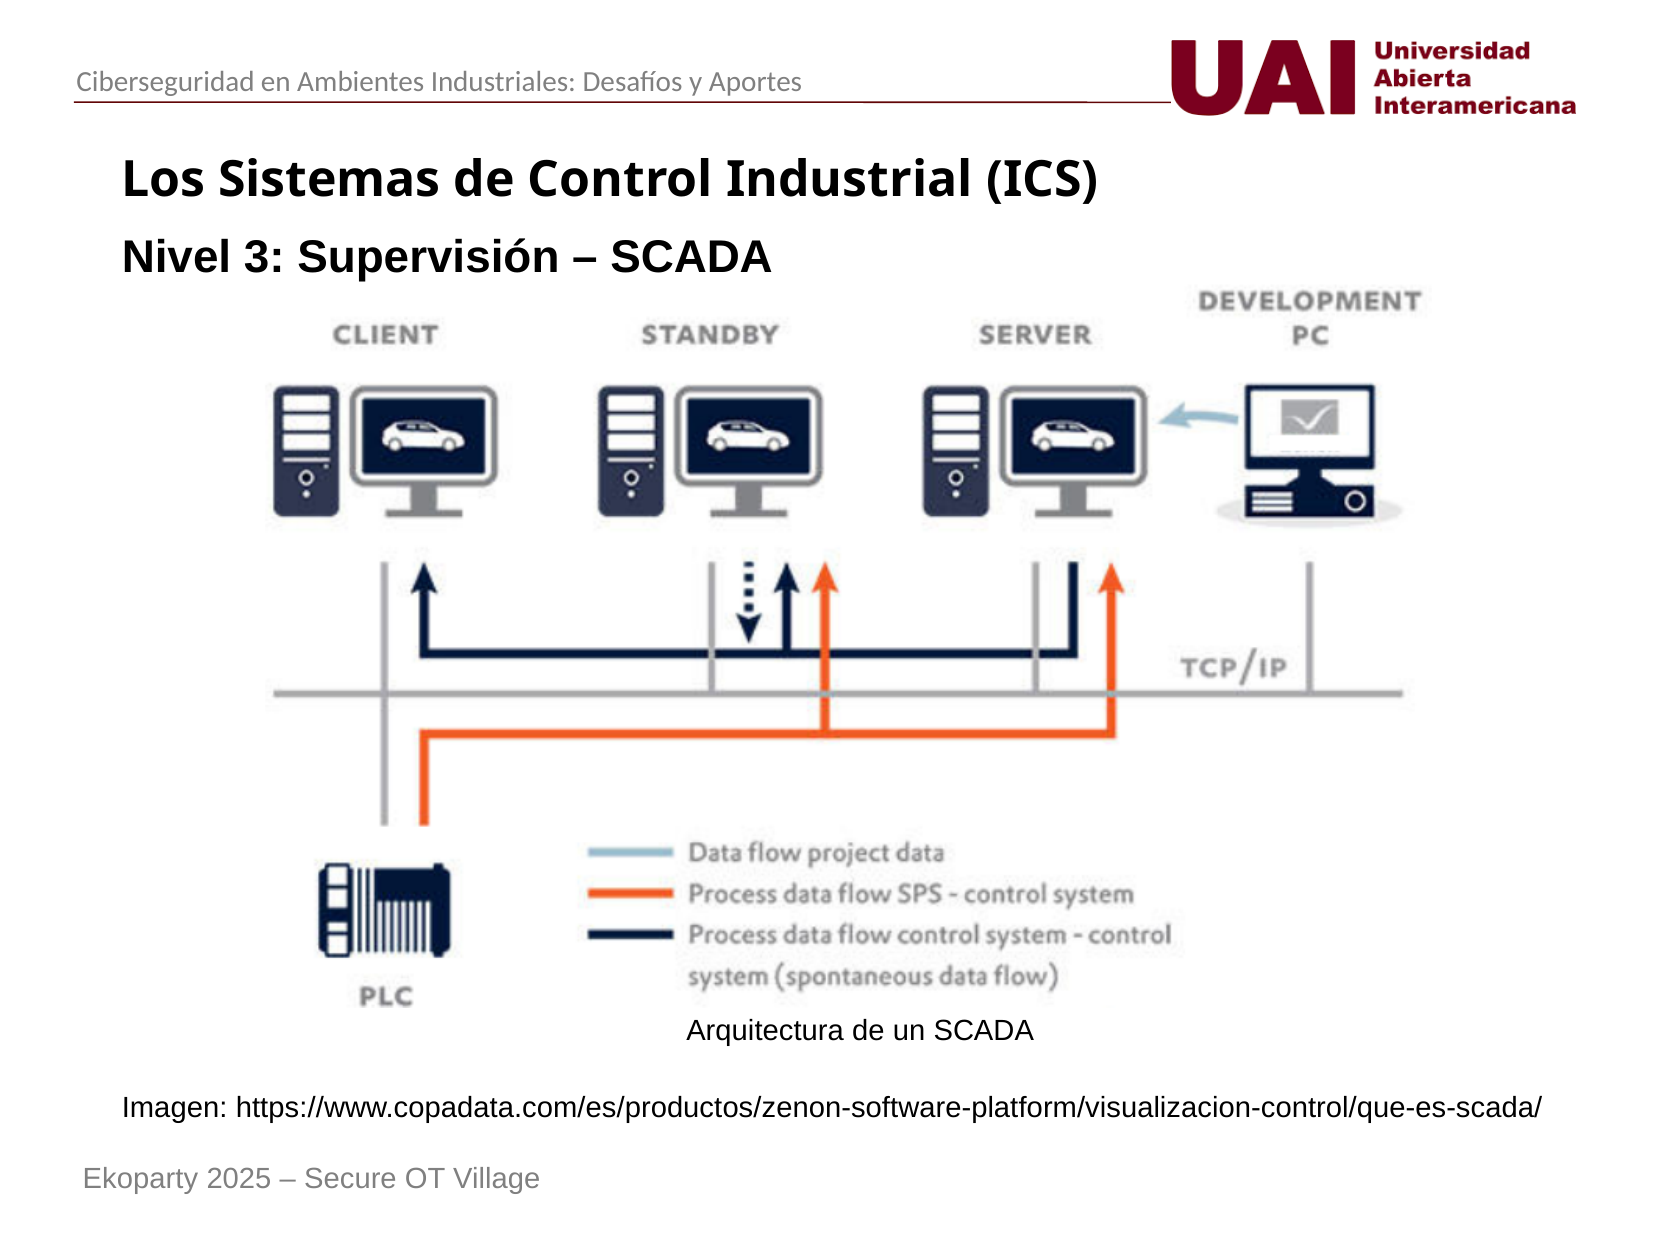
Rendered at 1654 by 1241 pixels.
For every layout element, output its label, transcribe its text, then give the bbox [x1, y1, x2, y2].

text_box Nivel 3: Supervisión – SCADA Arquitectura de un SCADA Imagen: https://www.copadata.com/es/productos/zenon-software-platform/visualizacion-control/que-es-scada/ [107, 223, 1614, 1132]
text_box Los Sistemas de Control Industrial (ICS) [106, 135, 1114, 219]
picture [264, 284, 1432, 1008]
picture [1171, 40, 1577, 116]
